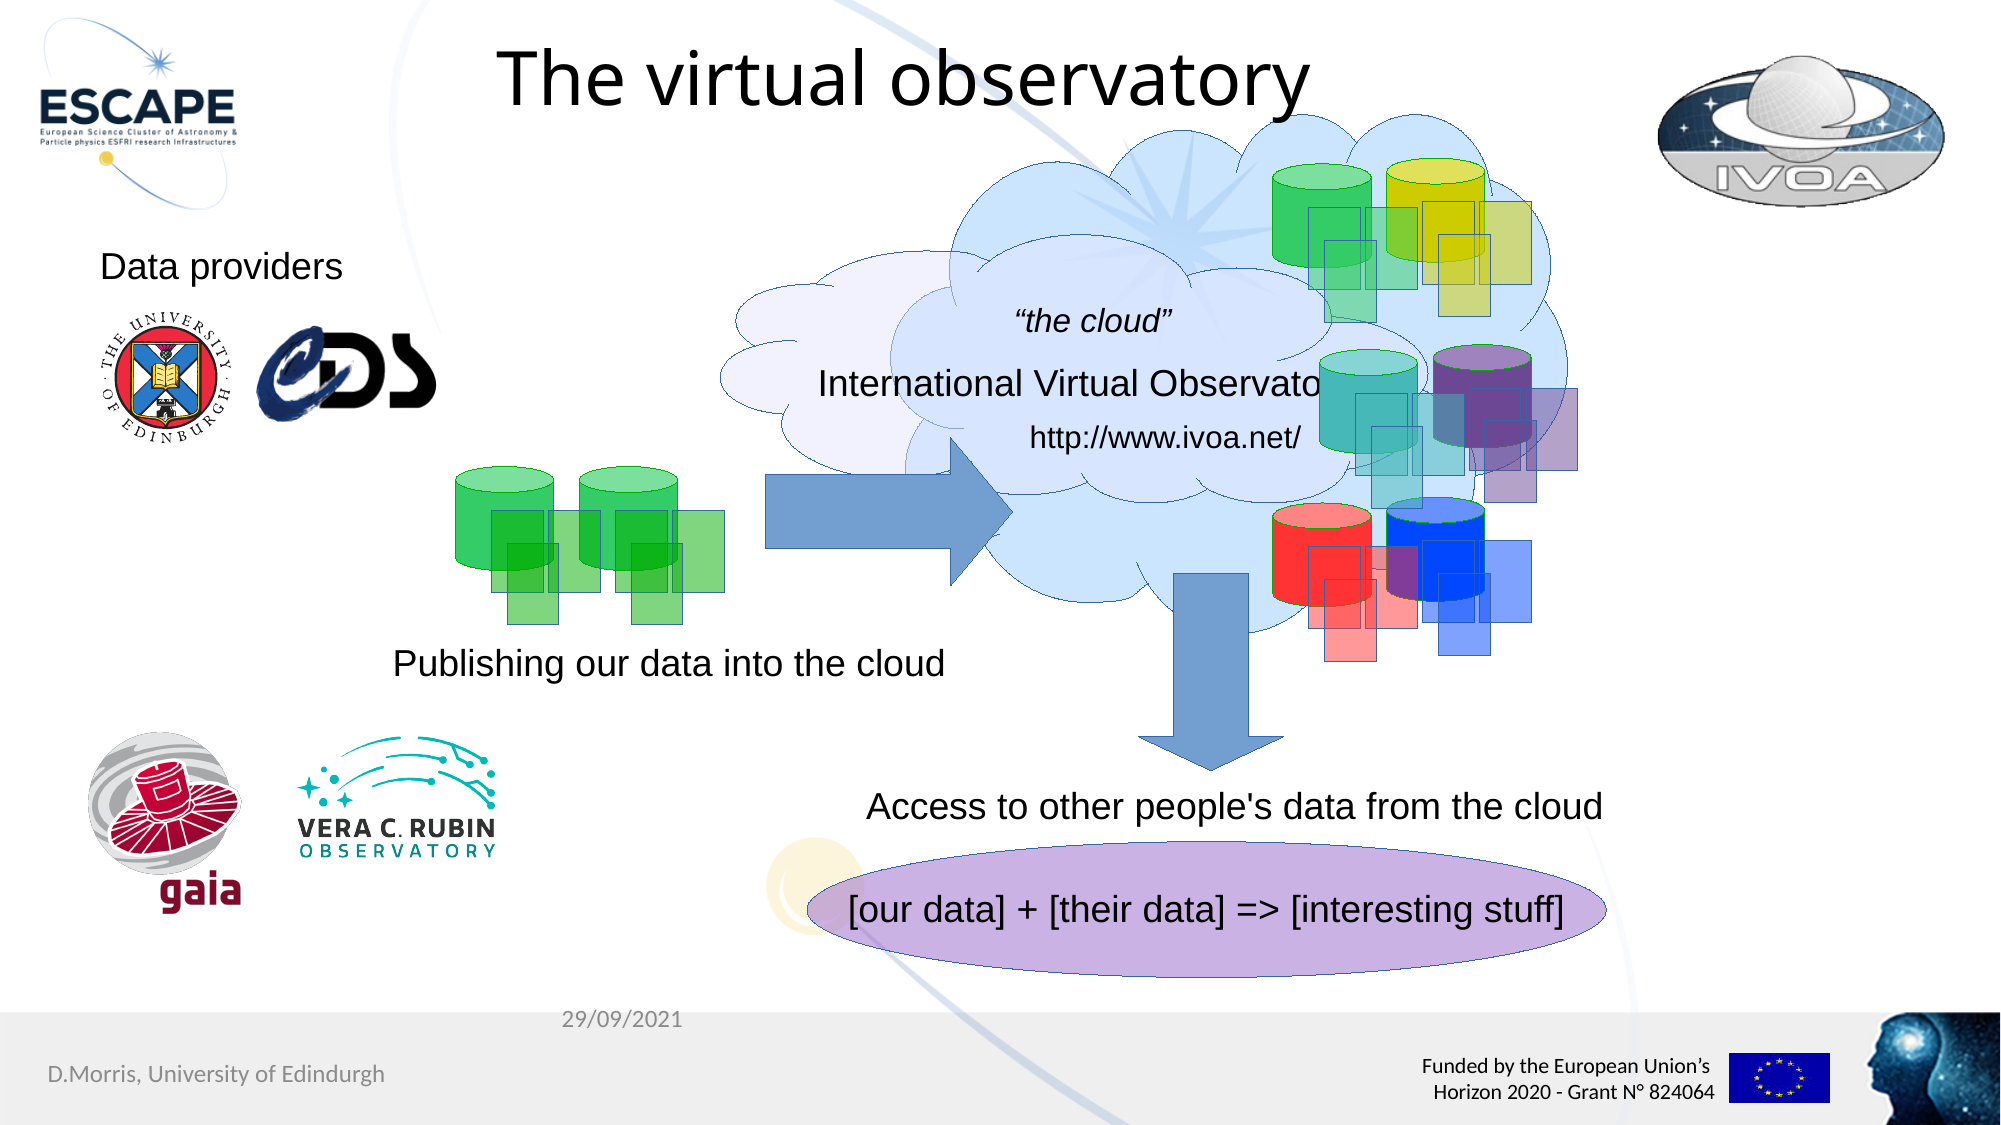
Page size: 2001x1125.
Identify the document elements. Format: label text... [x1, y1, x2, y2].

picture [0, 0, 2001, 1125]
text_box Data providers [85, 238, 408, 296]
text_box “the cloud” [999, 294, 1187, 347]
text_box [our data] + [their data] => [interesting stuff] [833, 881, 1581, 938]
text_box [807, 885, 833, 934]
slide_number 29/09/2021 [546, 989, 771, 1045]
text_box Publishing our data into the cloud [377, 635, 961, 693]
text_box [720, 150, 1578, 771]
text_box [843, 938, 1570, 978]
text_box [455, 481, 725, 625]
text_box Access to other people's data from the cloud [851, 778, 1619, 835]
text_box [844, 841, 1570, 881]
title The virtual observatory [481, 11, 1519, 150]
text_box http://www.ivoa.net/ [1014, 413, 1317, 463]
text_box International Virtual Observatory [802, 355, 1326, 413]
text_box [1581, 885, 1607, 934]
footer D.Morris, University of Edindurgh [32, 1042, 414, 1103]
